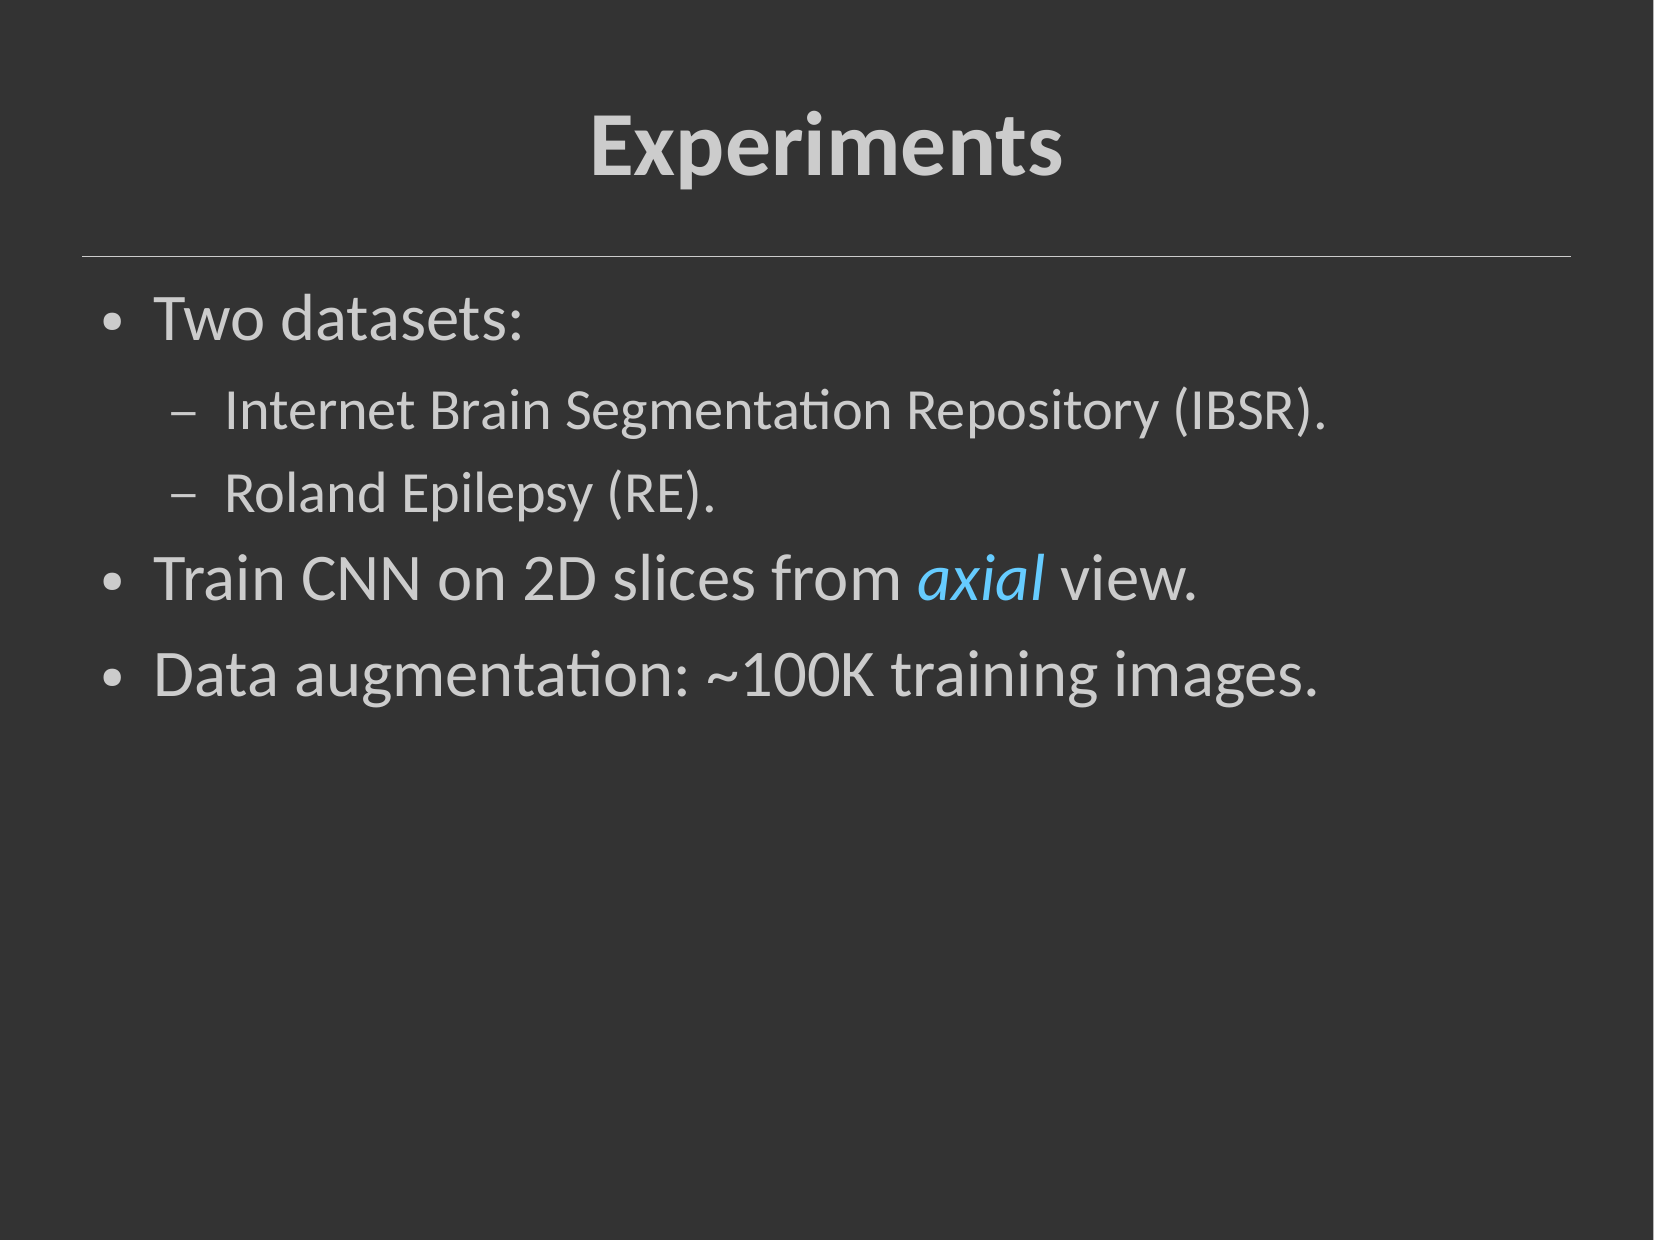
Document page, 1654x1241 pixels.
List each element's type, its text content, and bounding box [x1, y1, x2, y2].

title Experiments [82, 49, 1571, 257]
list Two datasets: Internet Brain Segmentation Repository (IBSR). Roland Epilepsy (RE). Train CNN on 2D slices from axial view. Data augmentation: ~100K training images. [82, 290, 1571, 1010]
